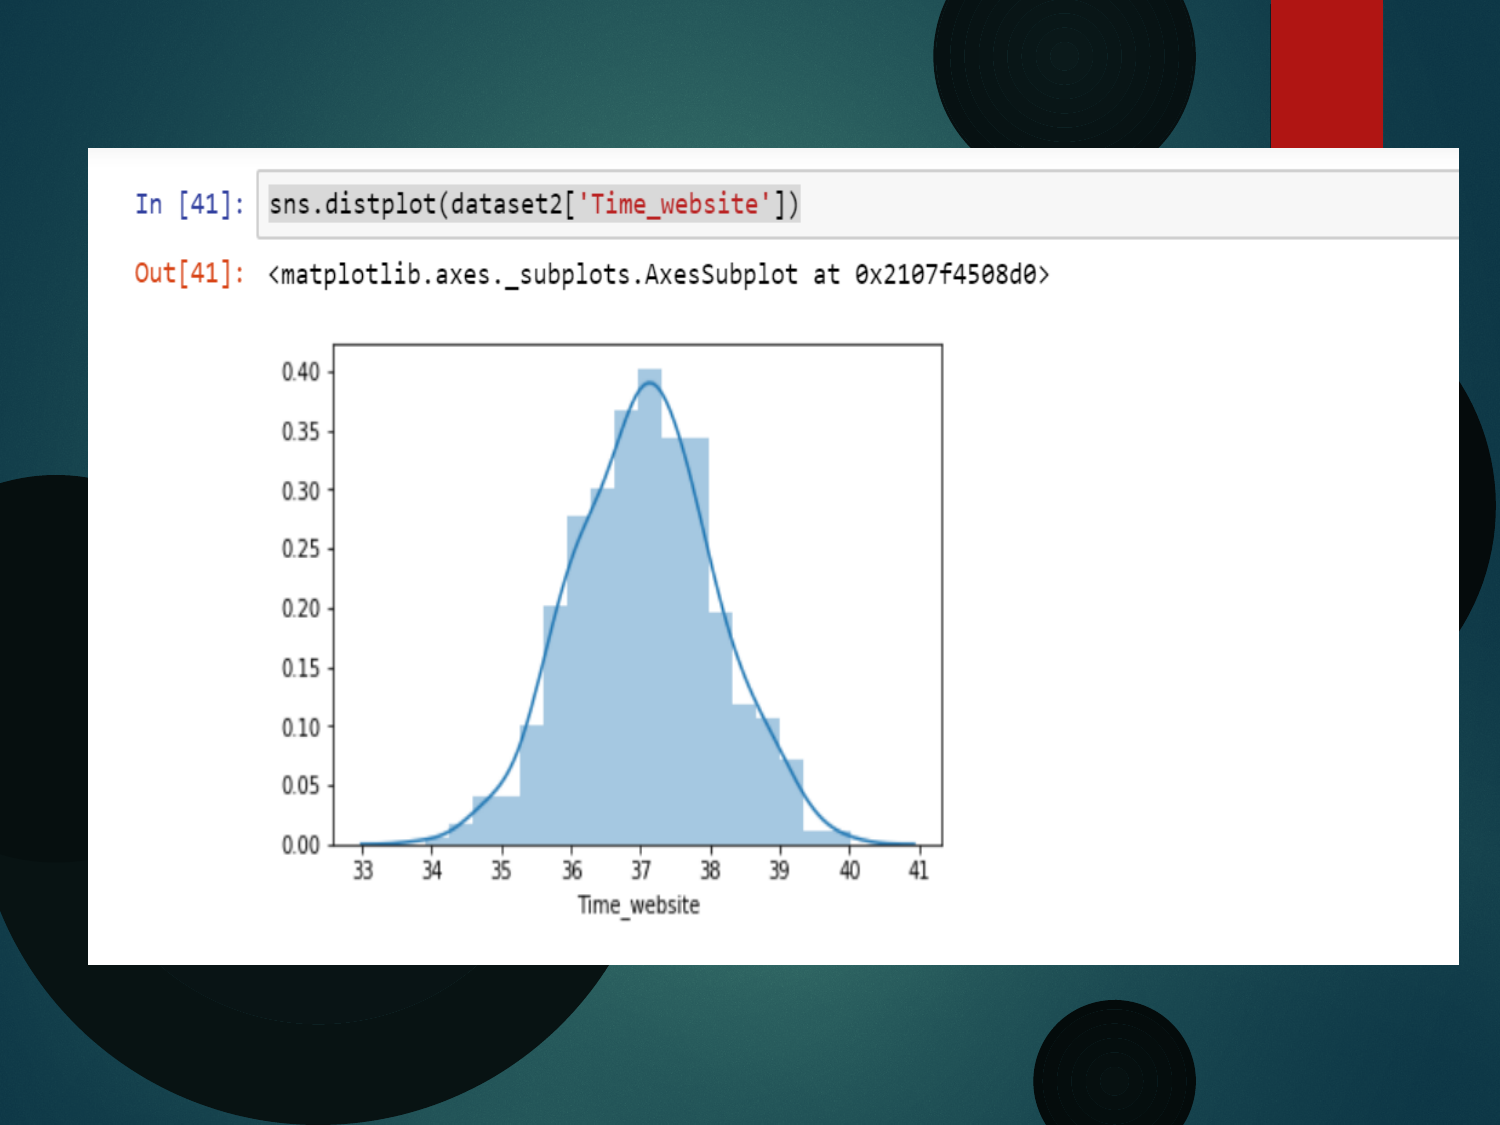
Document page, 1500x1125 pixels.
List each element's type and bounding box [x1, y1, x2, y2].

picture [88, 149, 1459, 965]
